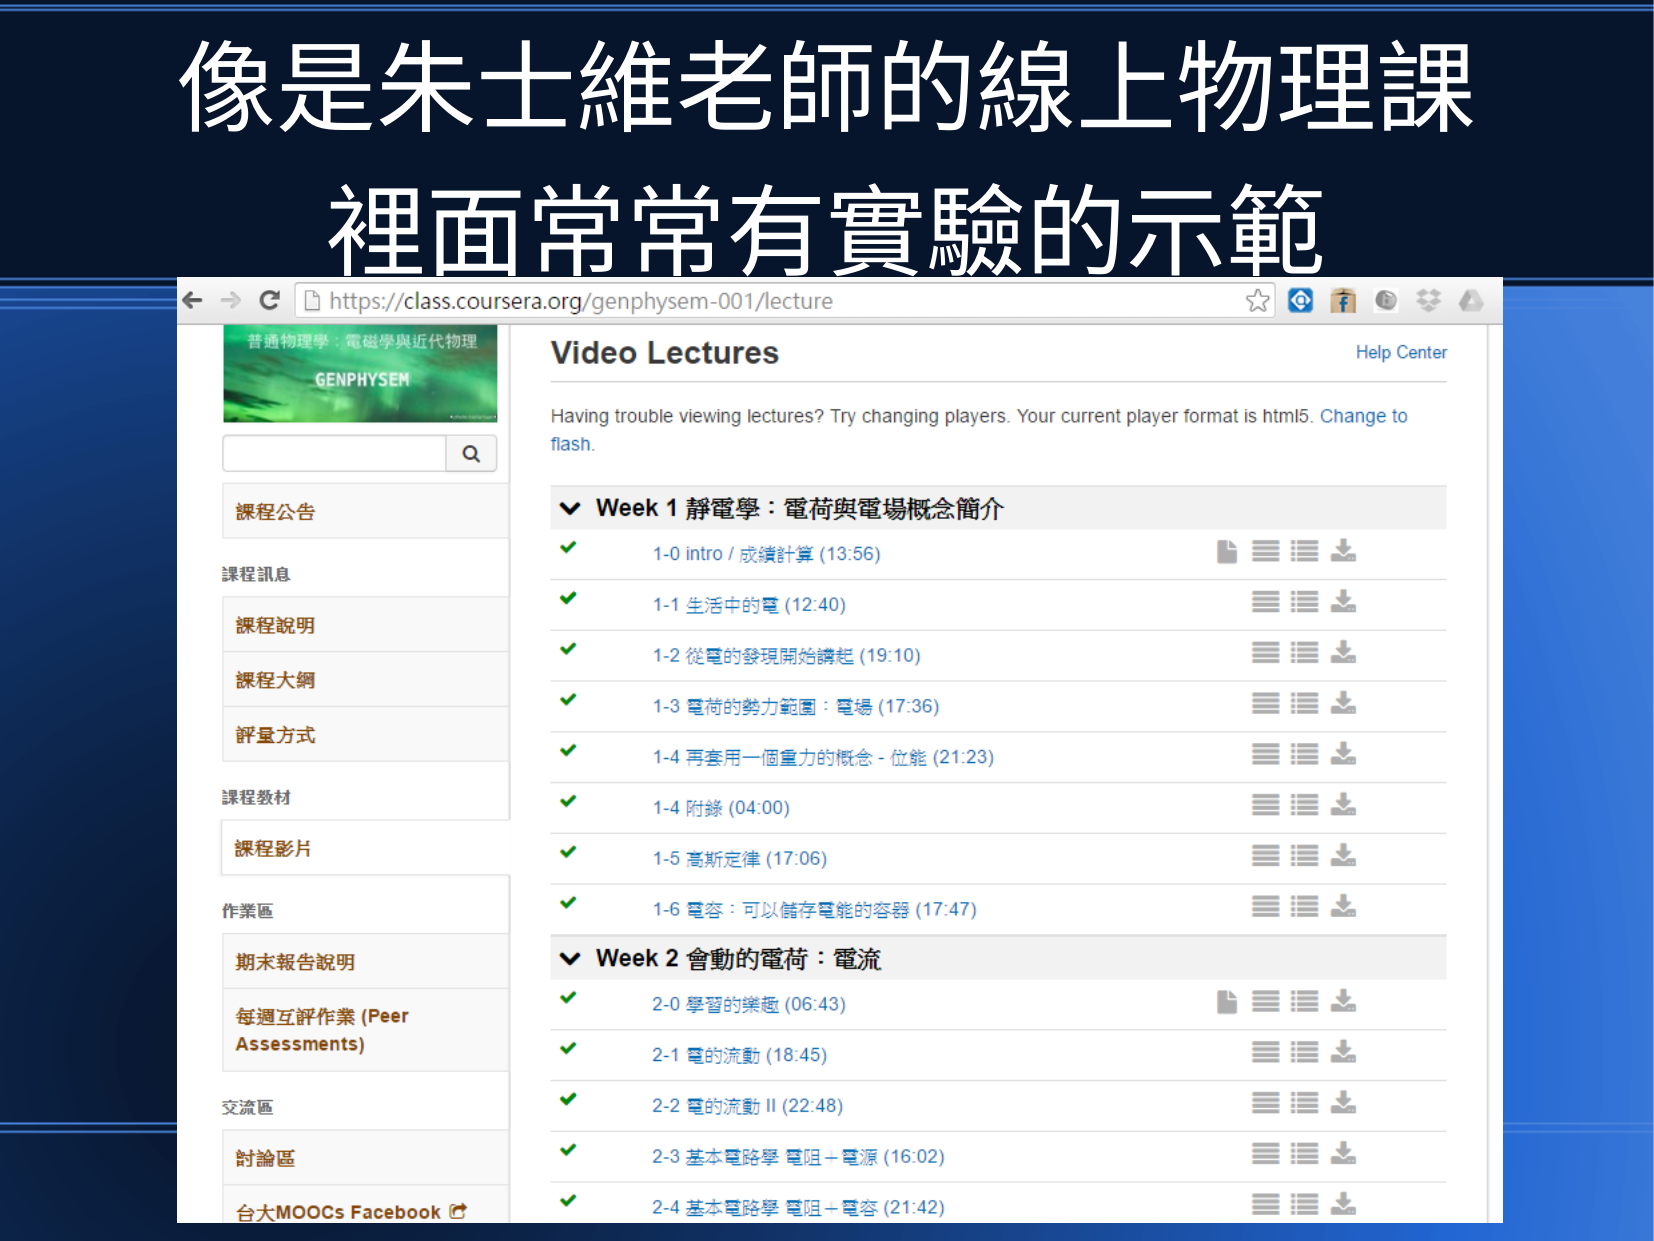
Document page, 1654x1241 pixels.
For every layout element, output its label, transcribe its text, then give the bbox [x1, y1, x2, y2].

title 像是朱士維老師的線上物理課 裡面常常有實驗的示範 [82, 32, 1571, 274]
picture [0, 0, 1654, 1241]
